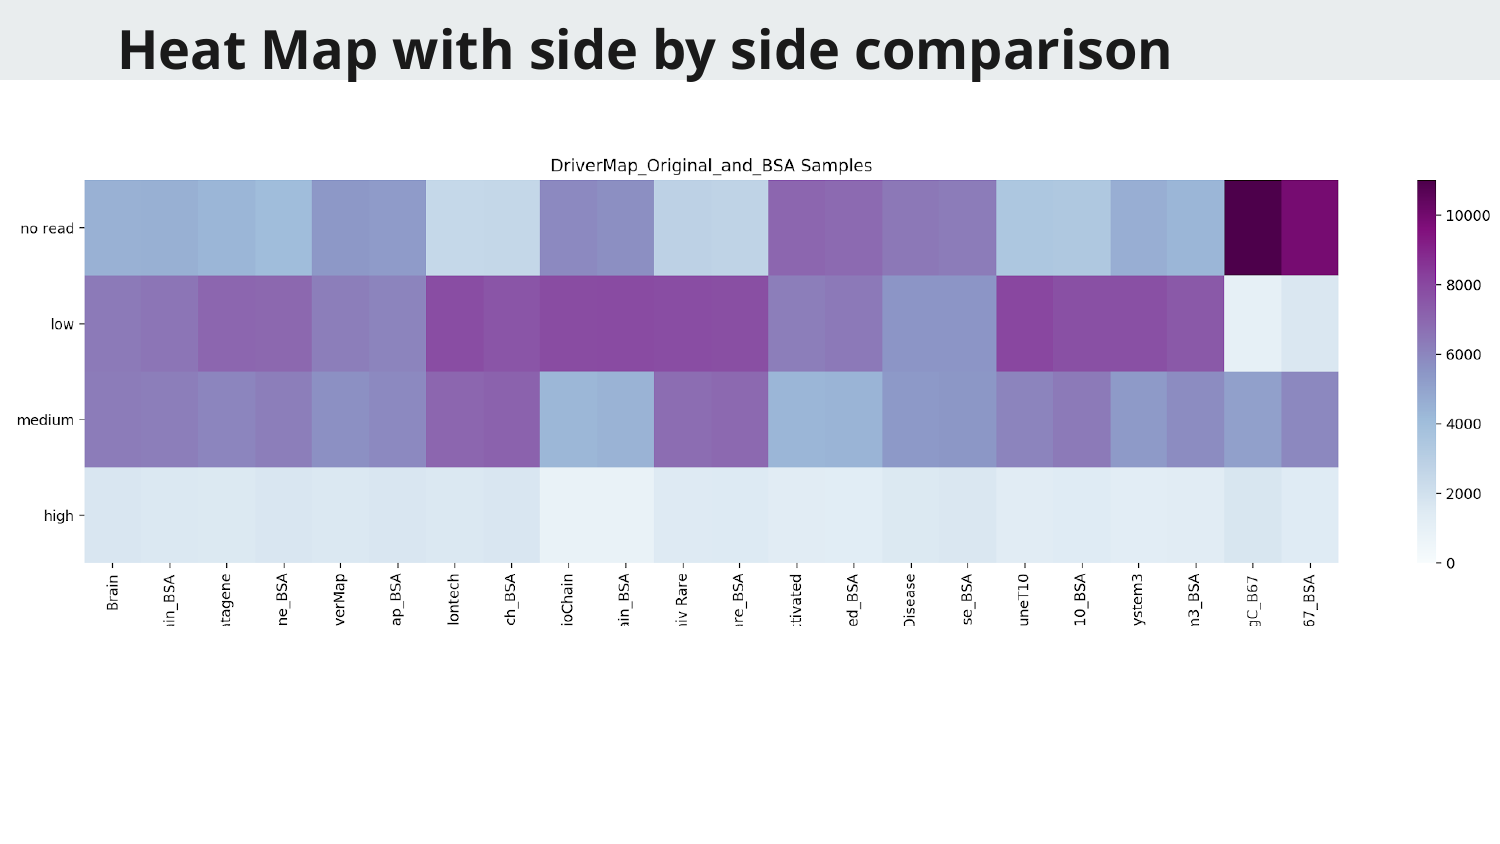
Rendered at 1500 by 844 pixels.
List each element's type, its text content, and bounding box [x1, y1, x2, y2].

title Heat Map with side by side comparison [102, 0, 1364, 88]
picture [0, 119, 1500, 626]
